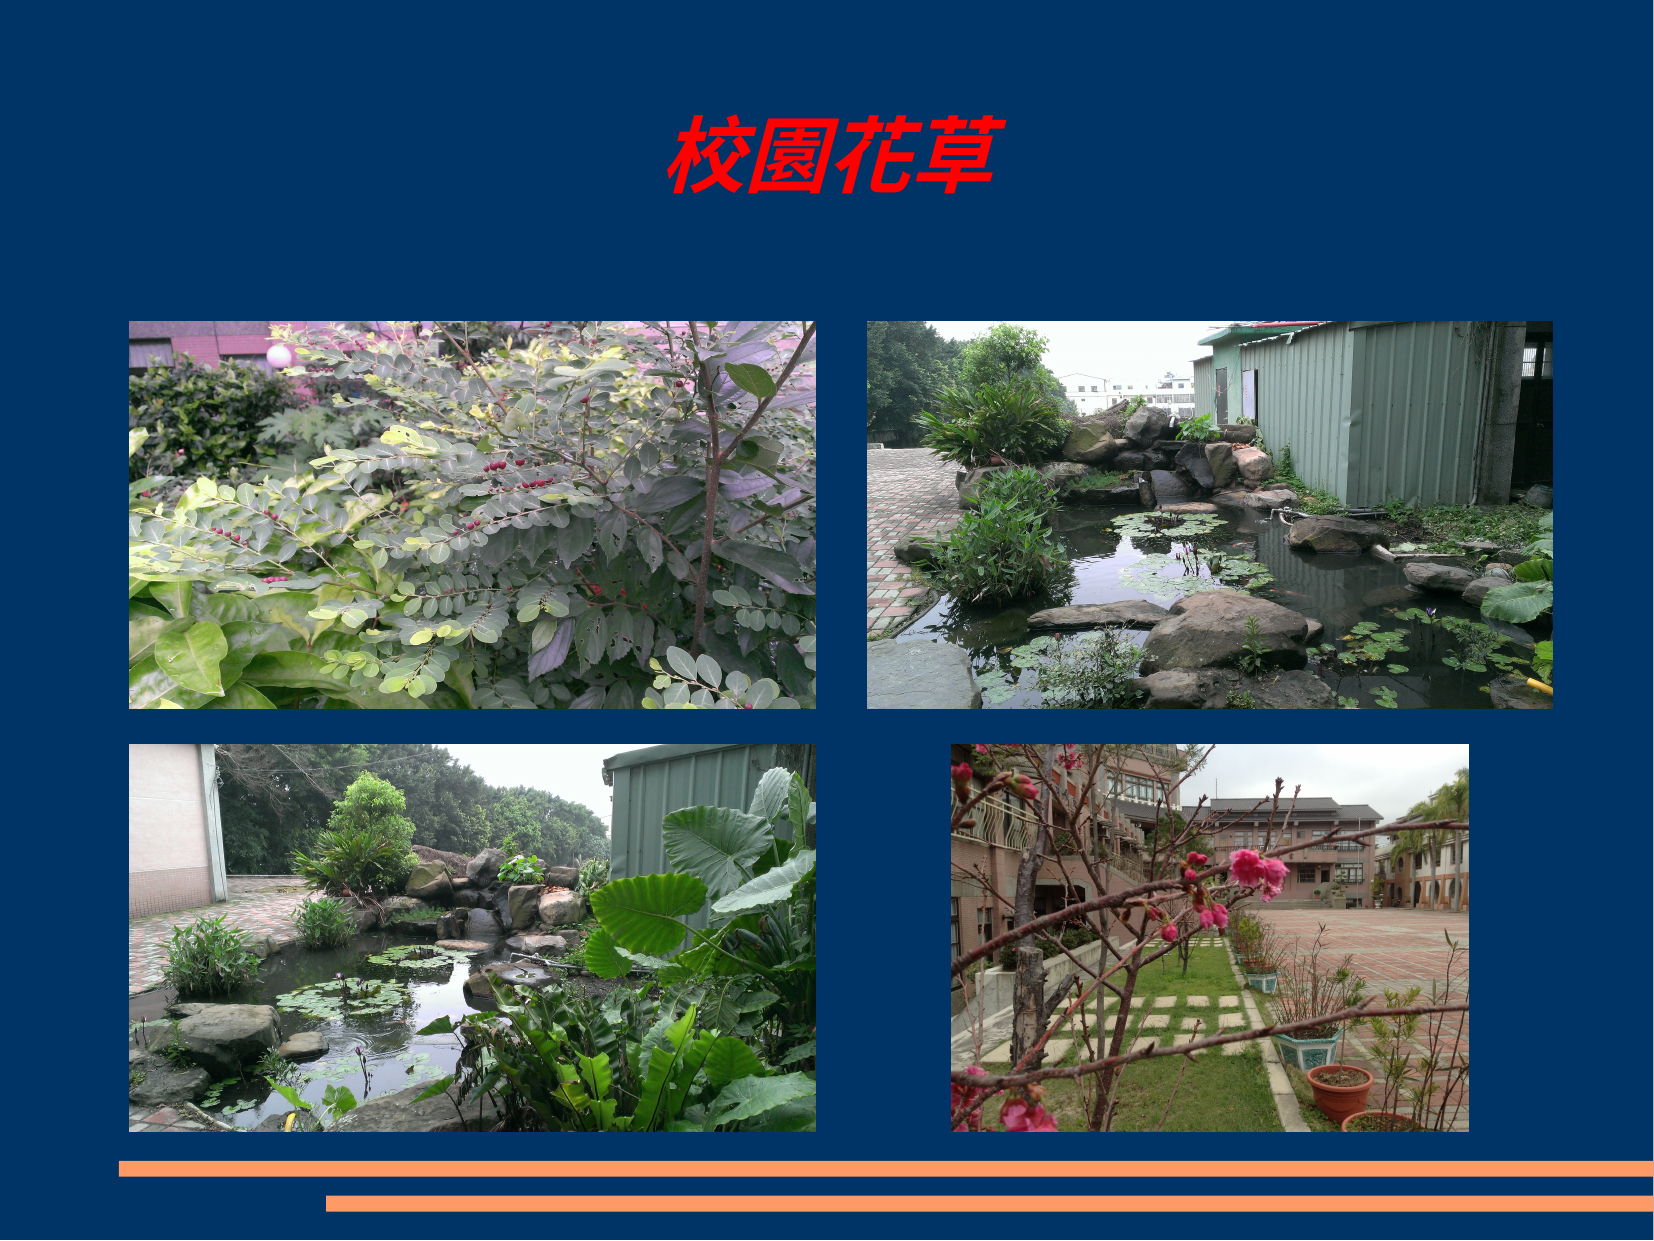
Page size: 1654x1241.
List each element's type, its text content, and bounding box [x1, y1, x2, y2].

picture [951, 744, 1469, 1132]
picture [129, 744, 816, 1132]
picture [867, 321, 1553, 709]
title 校園花草 [121, 46, 1534, 254]
picture [129, 321, 816, 709]
